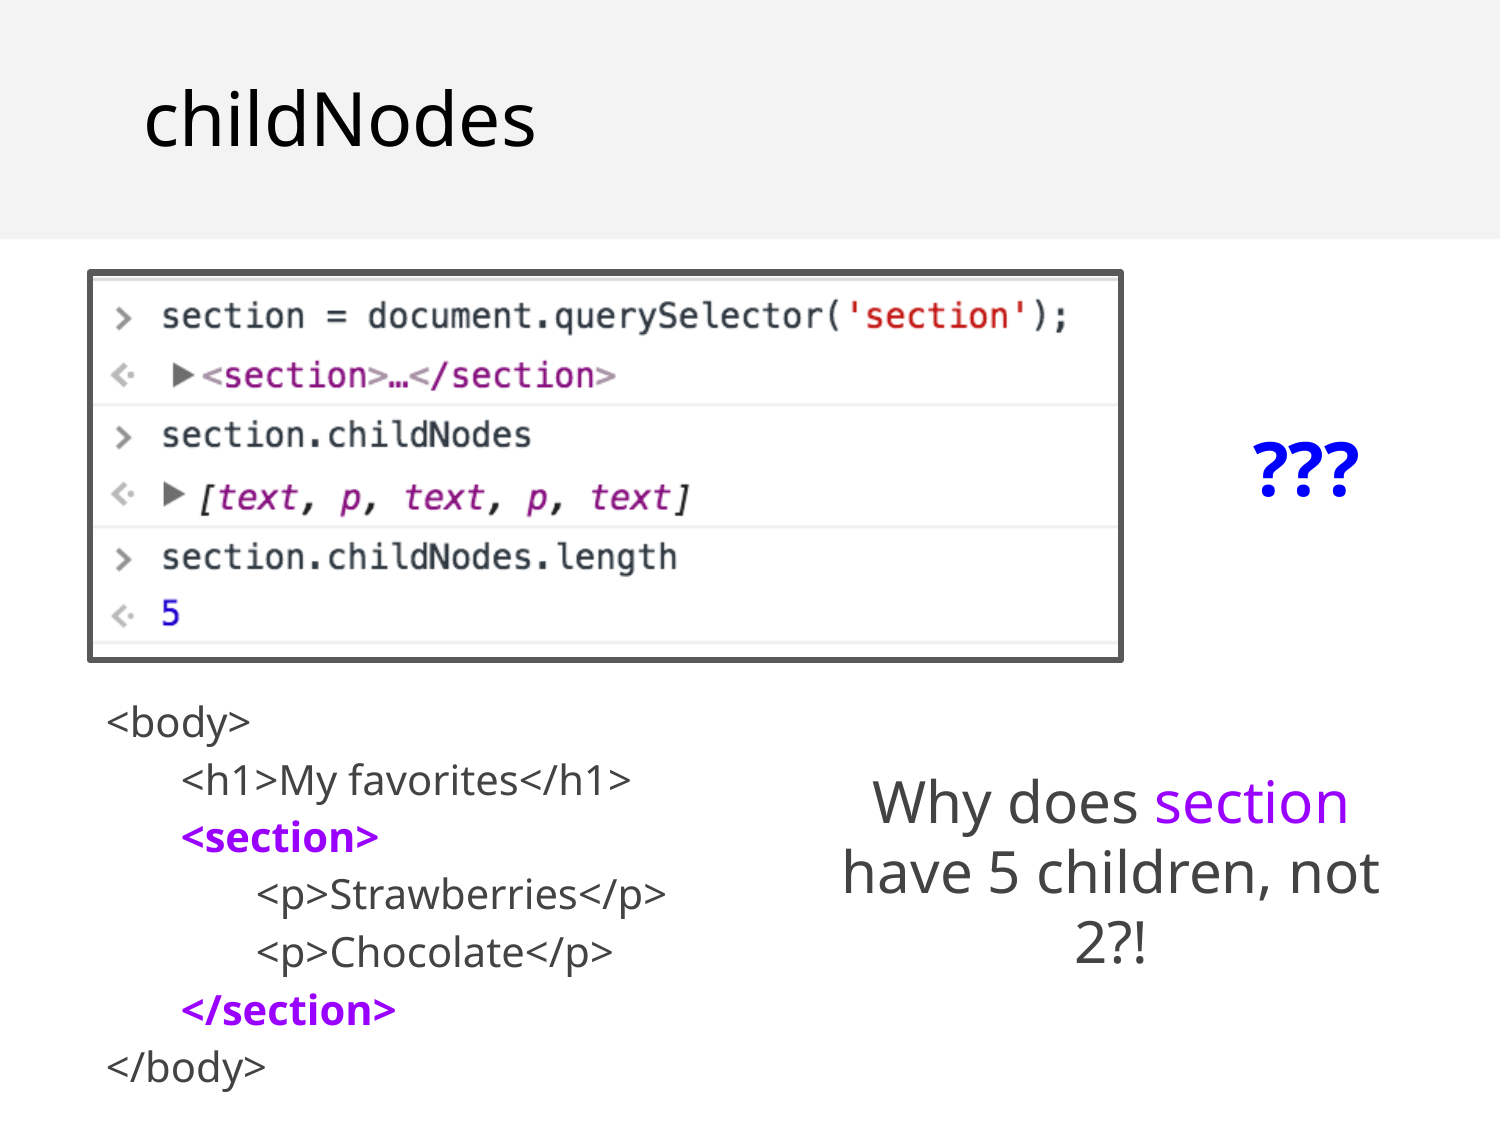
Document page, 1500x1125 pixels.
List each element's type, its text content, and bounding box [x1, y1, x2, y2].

text_box Why does section have 5 children, not 2?! [825, 724, 1397, 1017]
text_box ??? [992, 361, 1500, 572]
title childNodes [128, 56, 1372, 183]
list <body> <h1>My favorites</h1> <section> <p>Strawberries</p> <p>Chocolate</p> </section> </body> [90, 673, 776, 1104]
picture [92, 275, 1118, 657]
